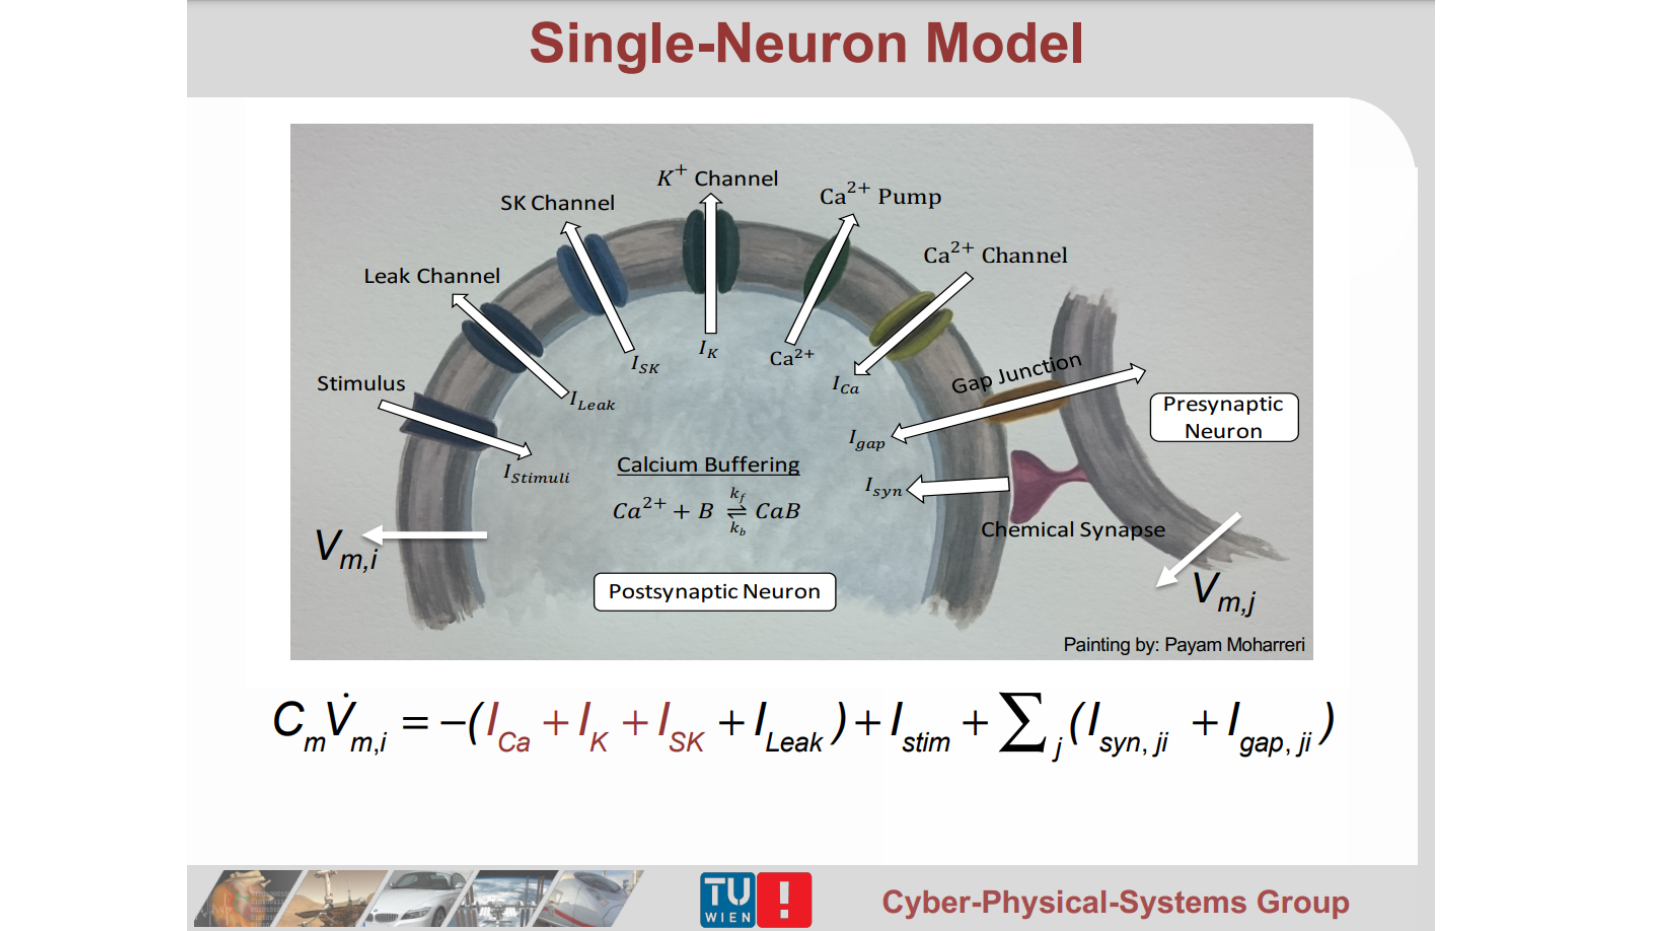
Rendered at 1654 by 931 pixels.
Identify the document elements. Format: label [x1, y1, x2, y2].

picture [187, 0, 1435, 931]
